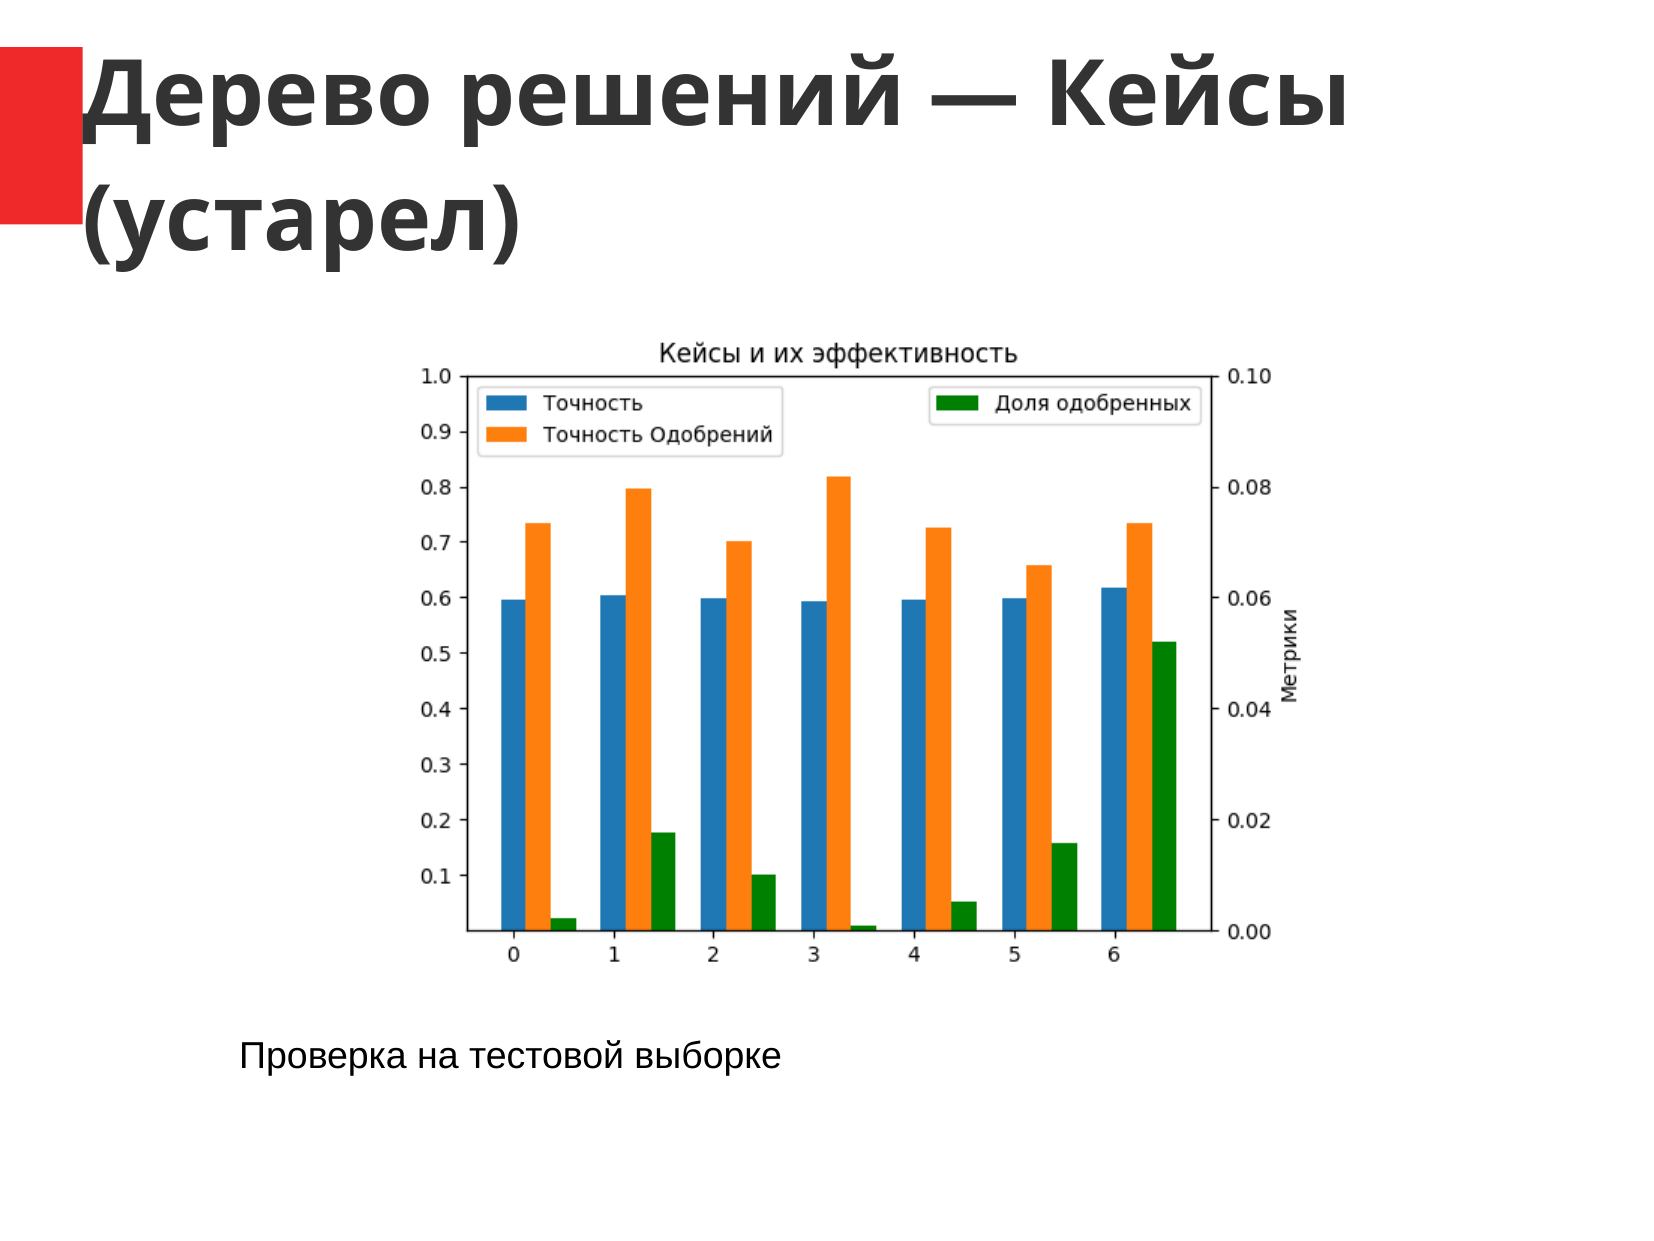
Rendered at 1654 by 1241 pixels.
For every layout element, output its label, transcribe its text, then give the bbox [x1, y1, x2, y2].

title Дерево решений — Кейсы (устарел) [82, 27, 1571, 278]
text_box Проверка на тестовой выборке [224, 1027, 798, 1085]
picture [347, 289, 1307, 1010]
